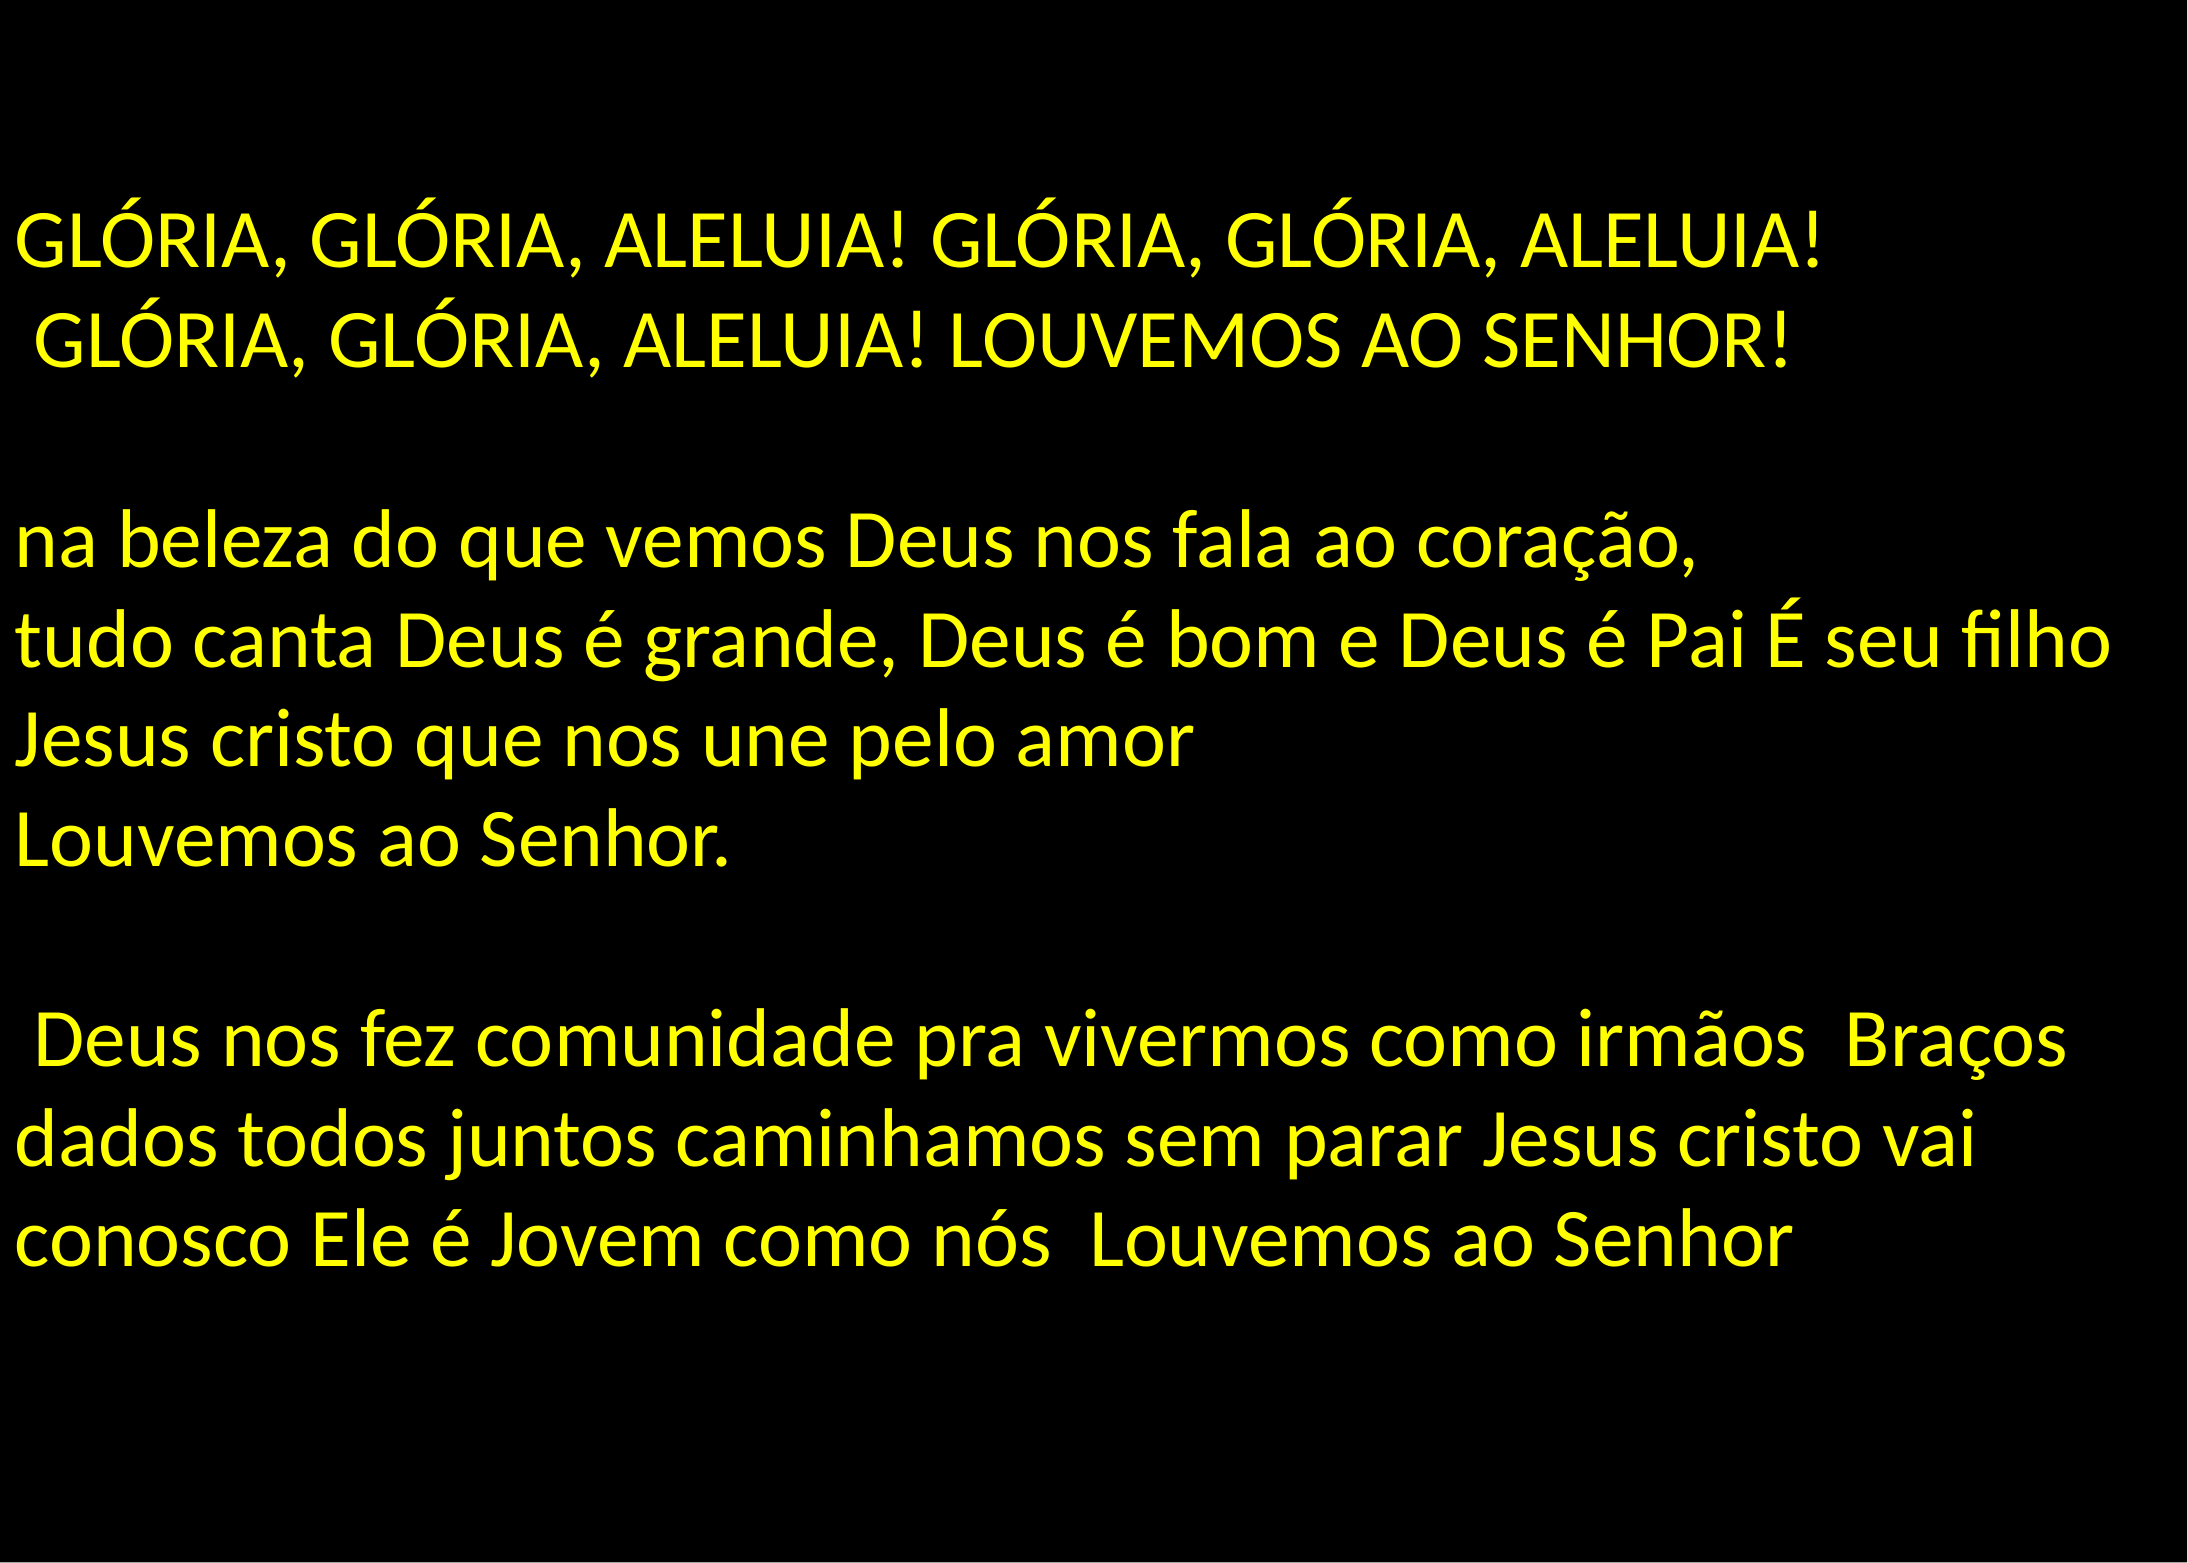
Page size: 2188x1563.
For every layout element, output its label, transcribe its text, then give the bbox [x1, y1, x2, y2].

text_box GLÓRIA, GLÓRIA, ALELUIA! GLÓRIA, GLÓRIA, ALELUIA! GLÓRIA, GLÓRIA, ALELUIA! LOUVEMOS AO SENHOR! na beleza do que vemos Deus nos fala ao coração, tudo canta Deus é grande, Deus é bom e Deus é Pai É seu filho Jesus cristo que nos une pelo amor Louvemos ao Senhor. Deus nos fez comunidade pra vivermos como irmãos Braços dados todos juntos caminhamos sem parar Jesus cristo vai conosco Ele é Jovem como nós Louvemos ao Senhor [0, 0, 2188, 1563]
